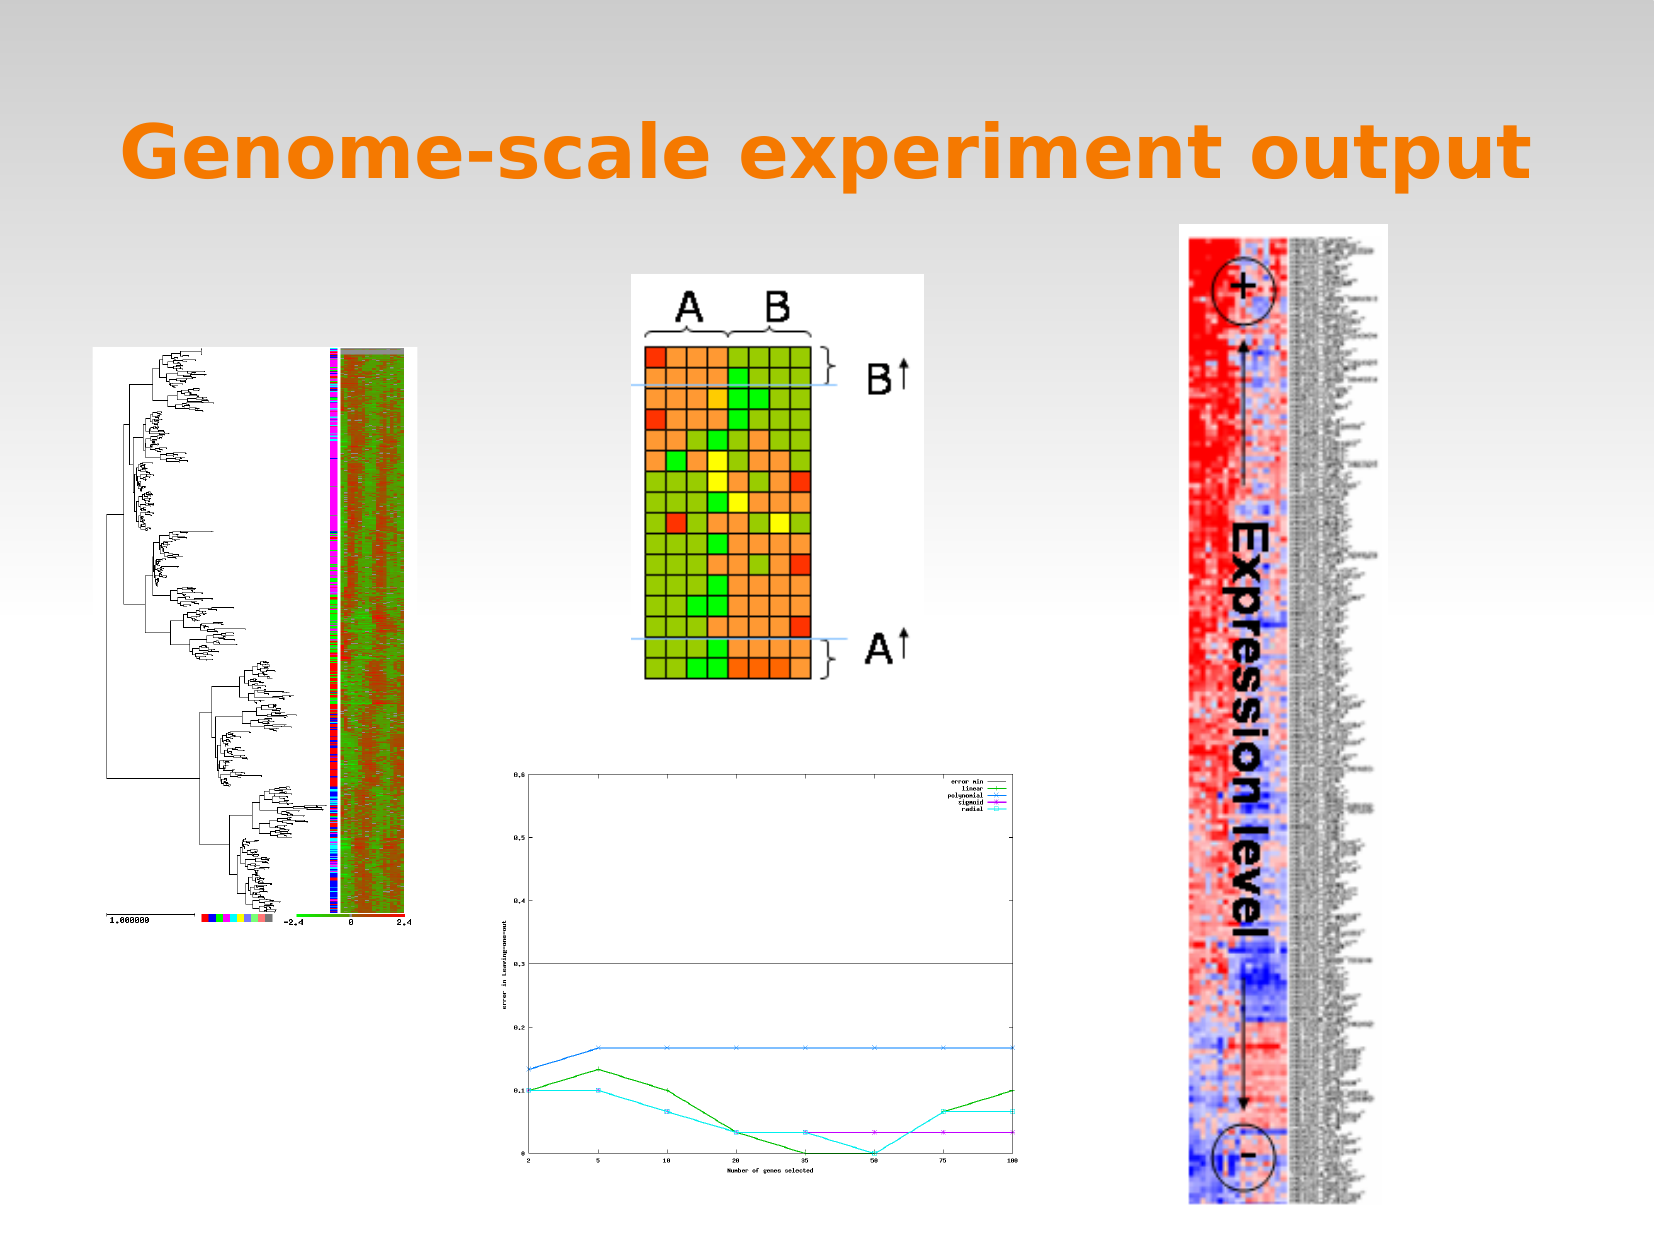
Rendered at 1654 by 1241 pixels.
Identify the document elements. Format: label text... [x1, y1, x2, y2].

picture [1179, 224, 1388, 1218]
picture [497, 767, 1023, 1174]
picture [631, 274, 924, 704]
chart [92, 347, 418, 926]
title Genome-scale experiment output [82, 49, 1571, 257]
